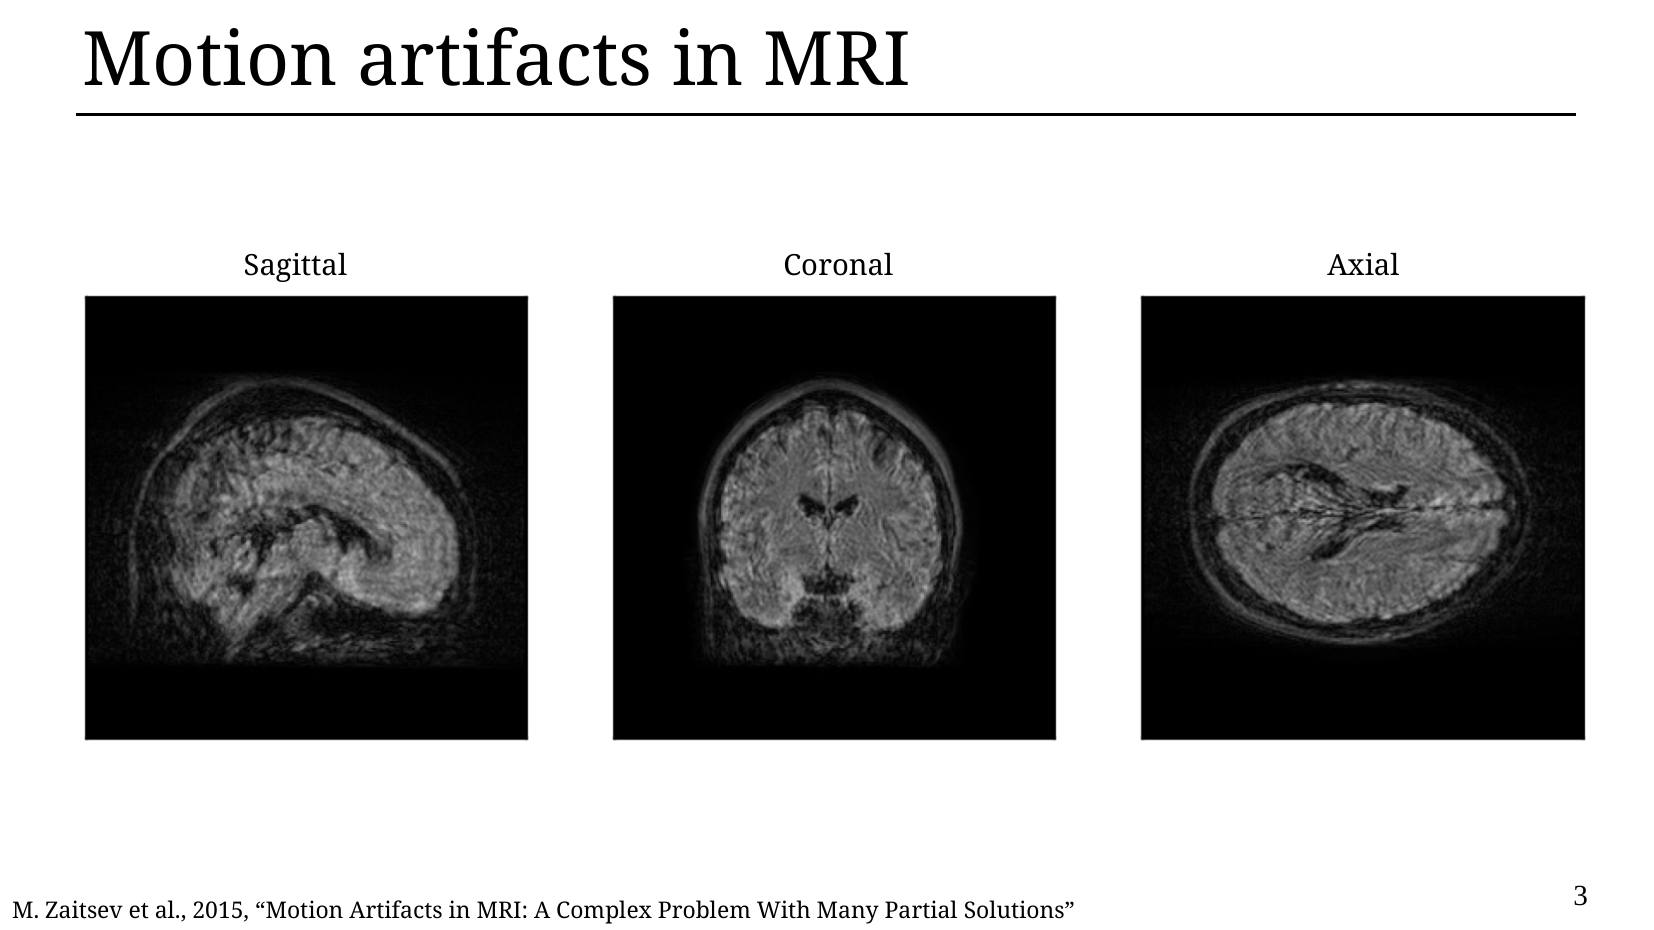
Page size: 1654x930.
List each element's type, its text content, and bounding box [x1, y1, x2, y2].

text_box M. Zaitsev et al., 2015, “Motion Artifacts in MRI: A Complex Problem With Many Partial Solutions” [0, 886, 1528, 929]
picture [41, 267, 1612, 783]
title Motion artifacts in MRI [82, 7, 1571, 105]
text_box Axial [1265, 236, 1461, 287]
text_box Sagittal [197, 236, 393, 287]
text_box Coronal [740, 236, 936, 287]
